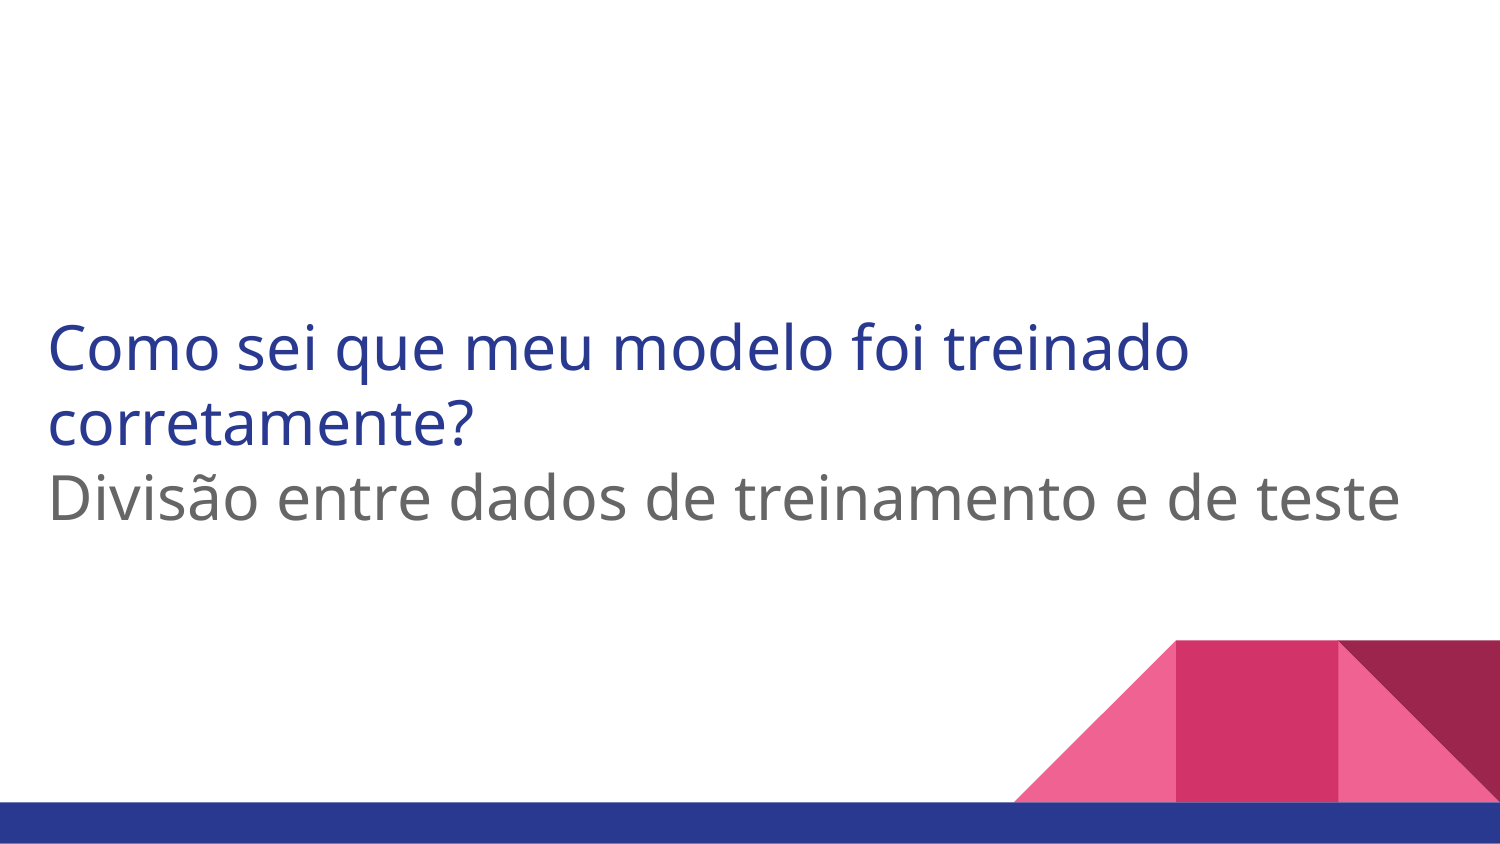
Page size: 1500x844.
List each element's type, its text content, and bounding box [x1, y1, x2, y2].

title Como sei que meu modelo foi treinado corretamente? Divisão entre dados de treinamento e de teste [32, 292, 1468, 393]
